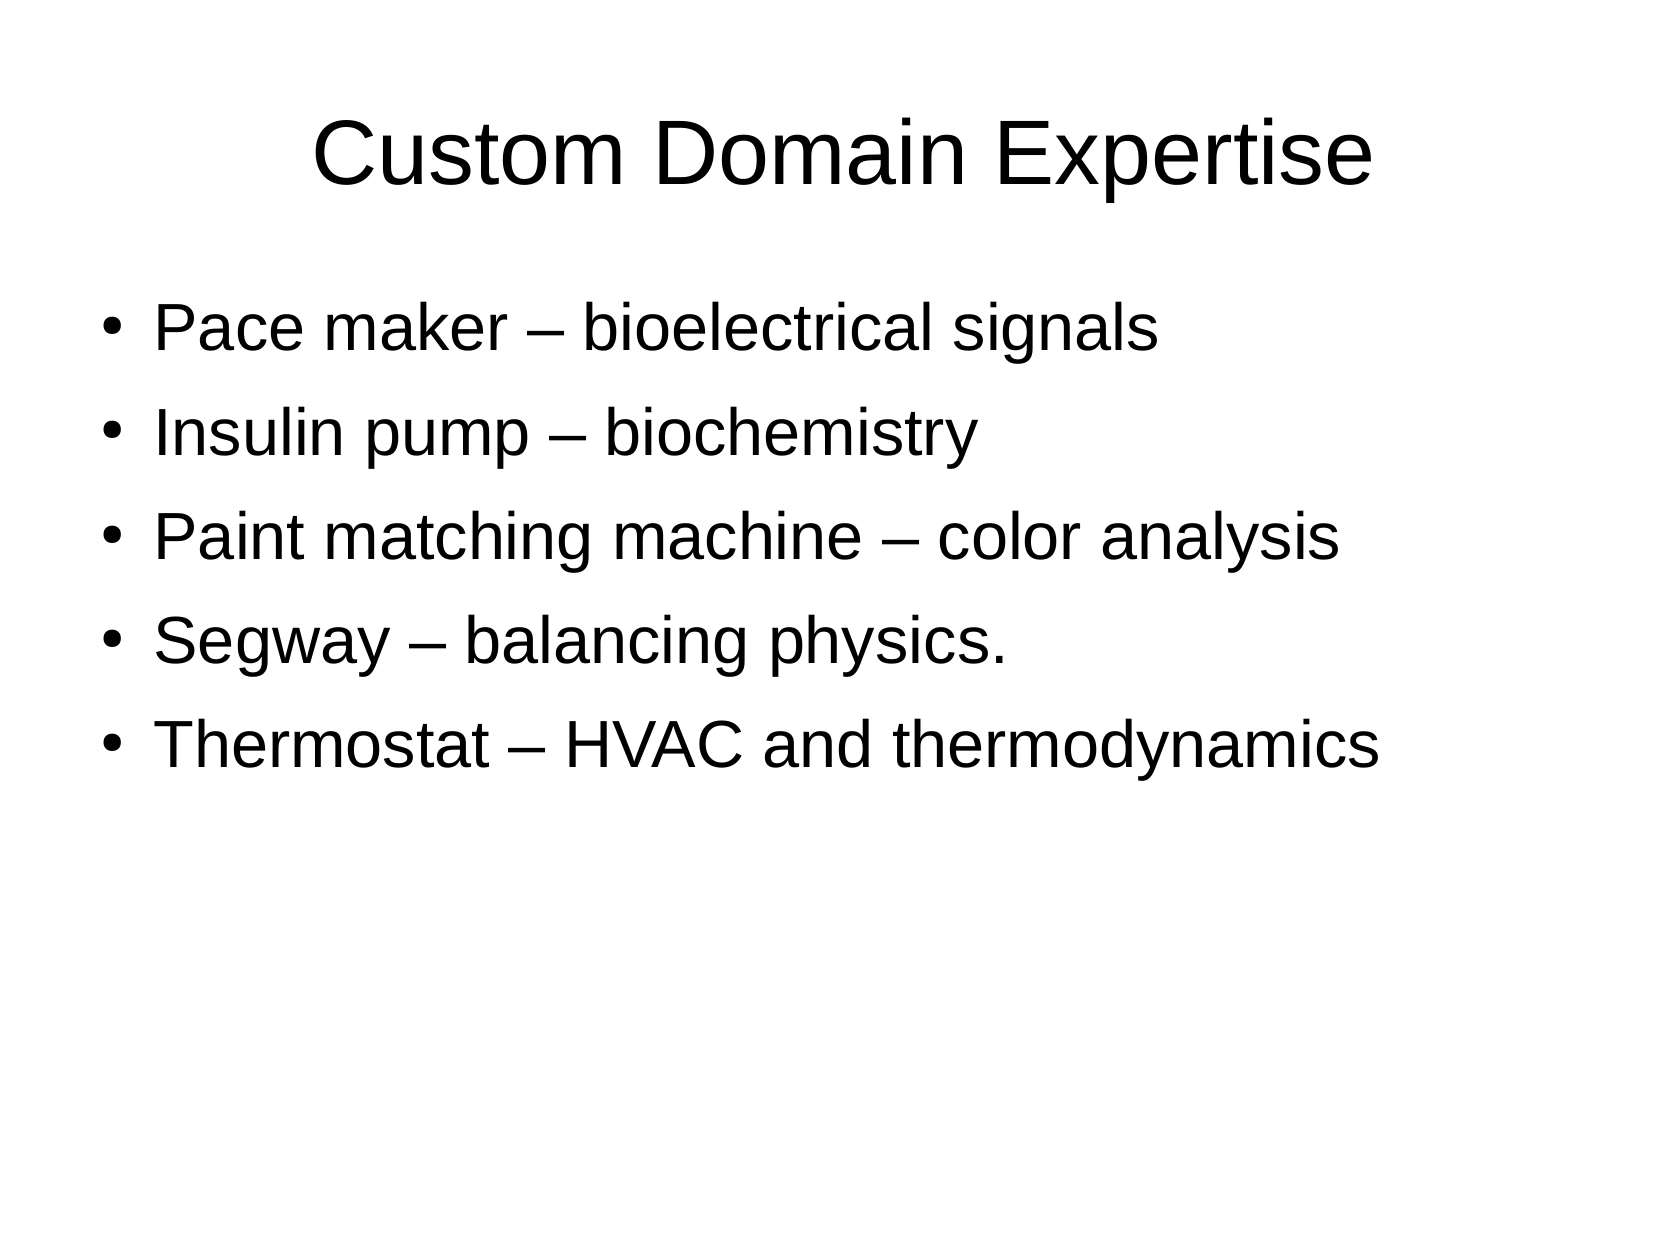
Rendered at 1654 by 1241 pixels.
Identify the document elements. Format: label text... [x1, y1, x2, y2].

list Pace maker – bioelectrical signals Insulin pump – biochemistry Paint matching machine – color analysis Segway – balancing physics. Thermostat – HVAC and thermodynamics [82, 290, 1571, 1010]
title Custom Domain Expertise [82, 49, 1571, 257]
